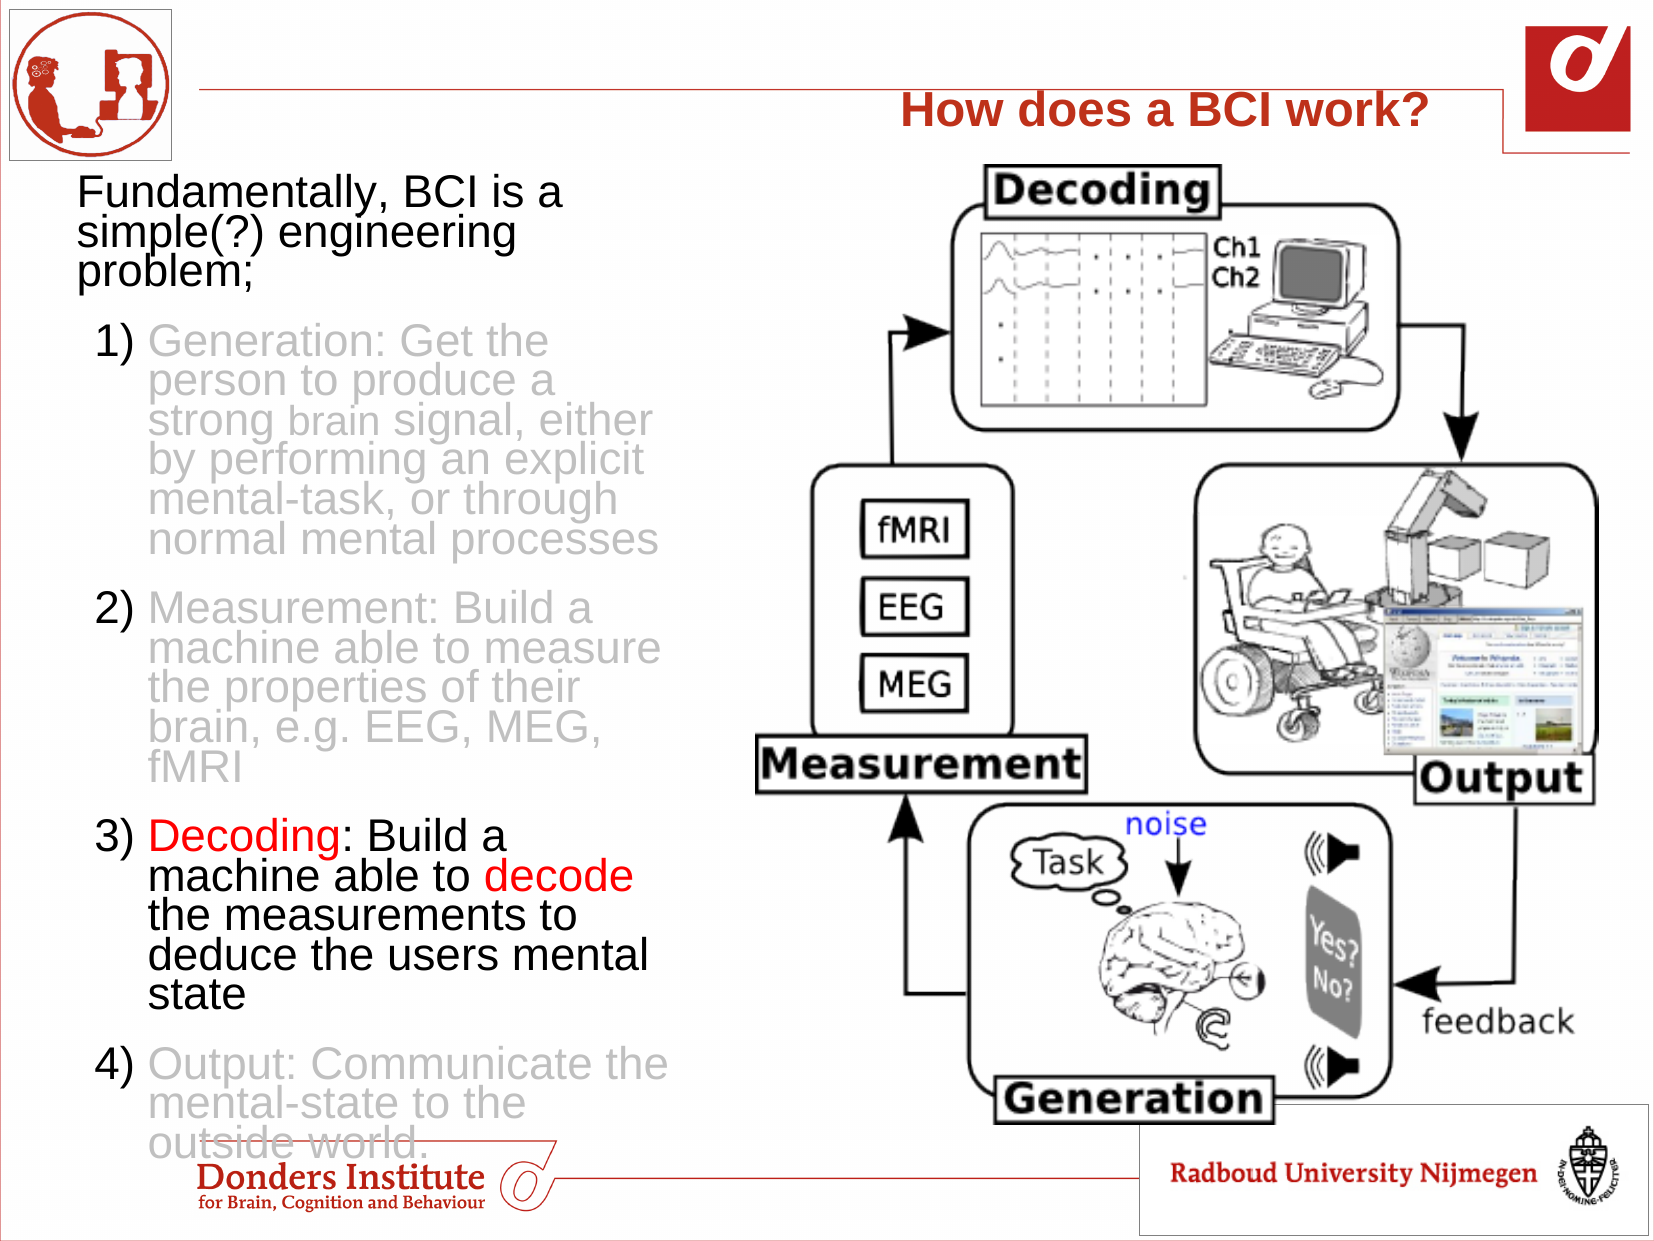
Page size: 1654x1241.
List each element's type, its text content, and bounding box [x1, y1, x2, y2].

list Fundamentally, BCI is a simple(?) engineering problem; Generation: Get the person to produce a strong brain signal, either by performing an explicit mental-task, or through normal mental processes Measurement: Build a machine able to measure the properties of their brain, e.g. EEG, MEG, fMRI Decoding: Build a machine able to decode the measurements to deduce the users mental state Output: Communicate the mental-state to the outside world. [76, 175, 688, 1130]
title How does a BCI work? [900, 63, 1571, 164]
picture [0, 0, 1654, 1241]
